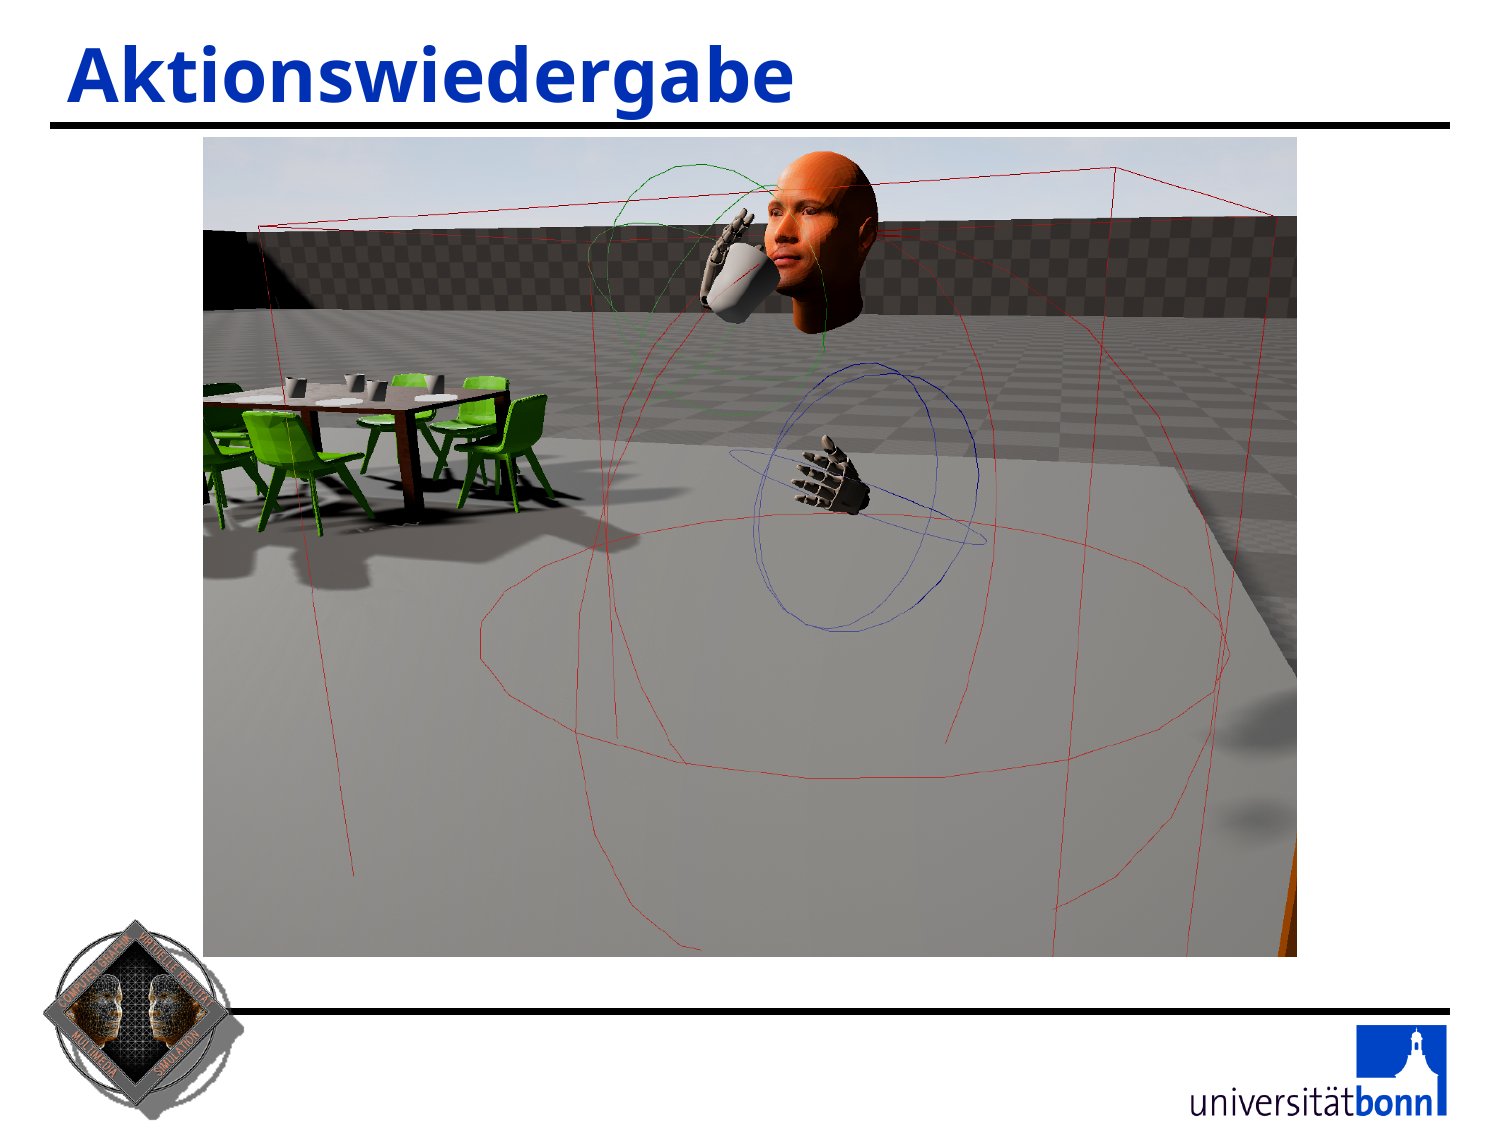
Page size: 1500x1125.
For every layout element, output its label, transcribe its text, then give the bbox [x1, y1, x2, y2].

picture [1189, 1023, 1448, 1117]
picture [41, 137, 1297, 1106]
title Aktionswiedergabe [53, 18, 1447, 126]
